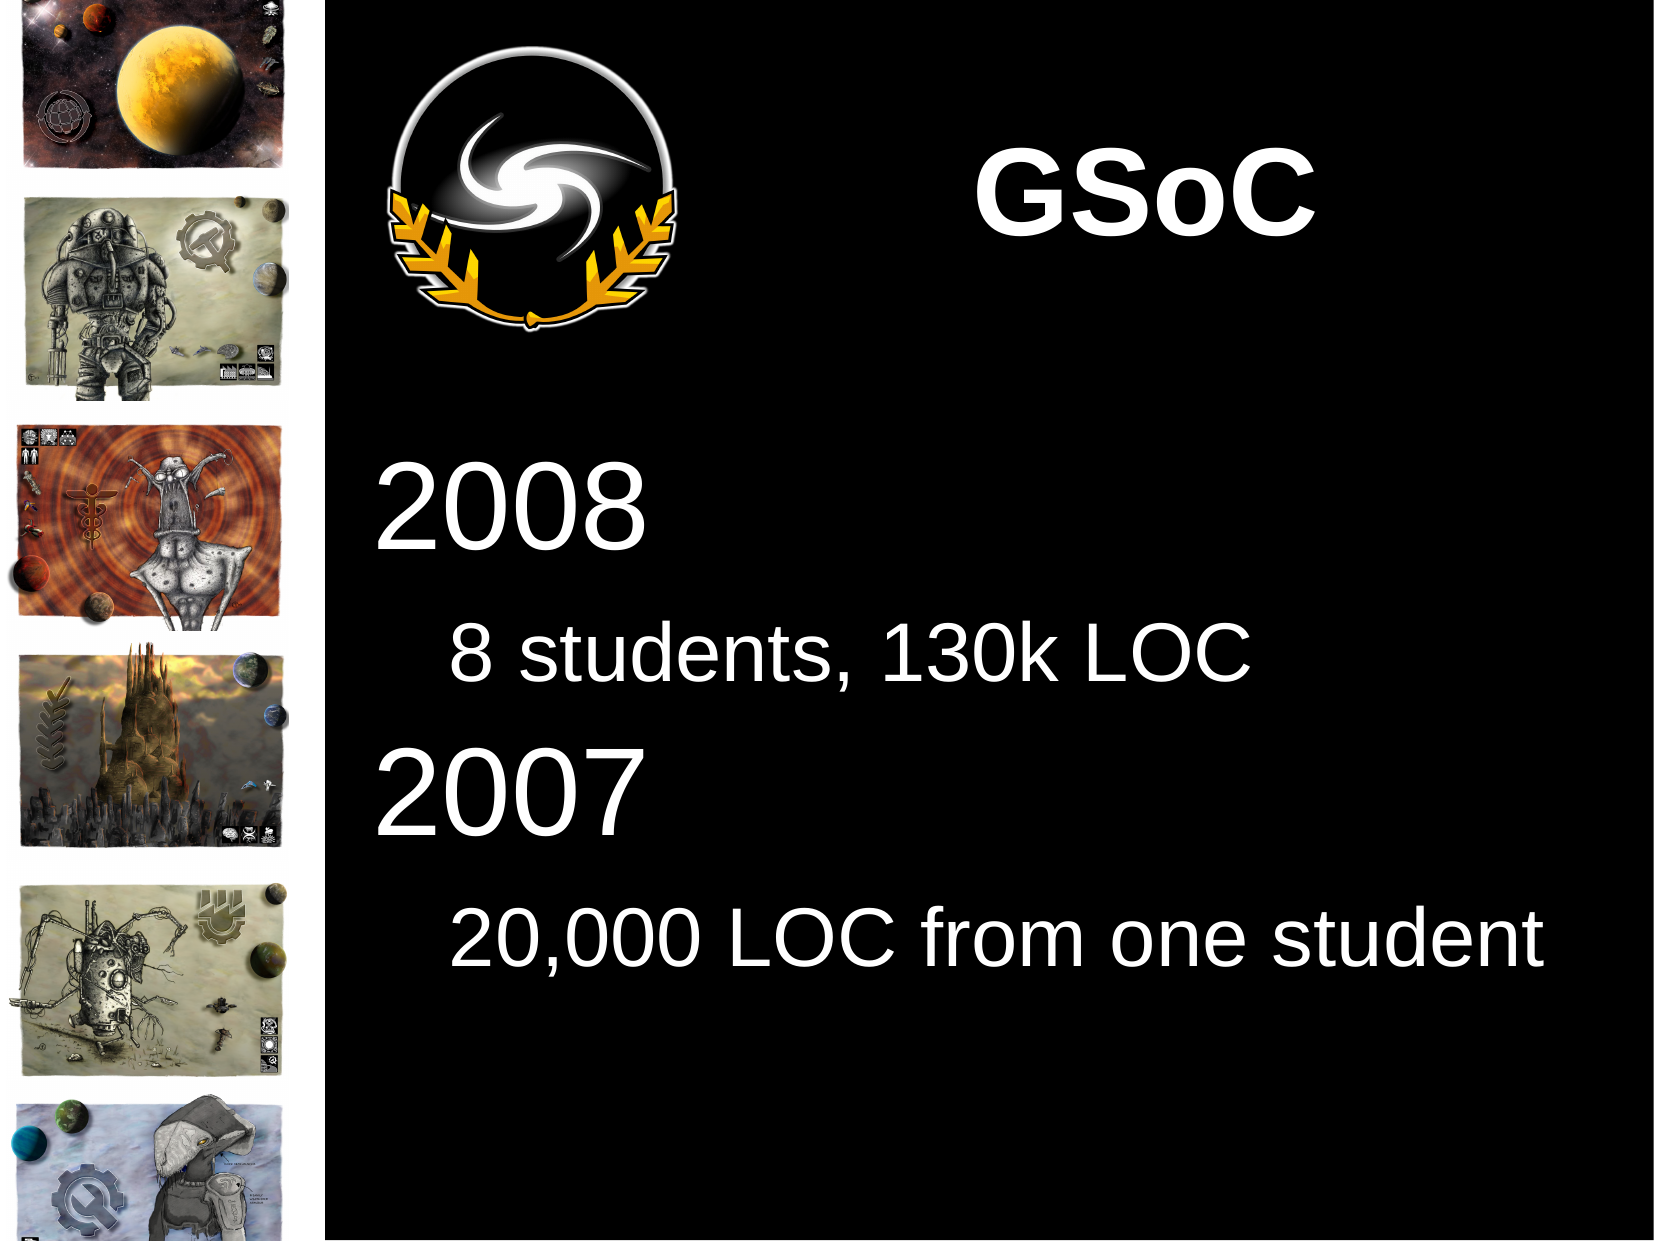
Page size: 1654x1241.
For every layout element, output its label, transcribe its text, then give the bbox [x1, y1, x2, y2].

title GSoC [696, 88, 1595, 296]
picture [383, 46, 680, 342]
list 2008 8 students, 130k LOC 2007 20,000 LOC from one student [354, 383, 1565, 1203]
picture [6, 0, 289, 1241]
